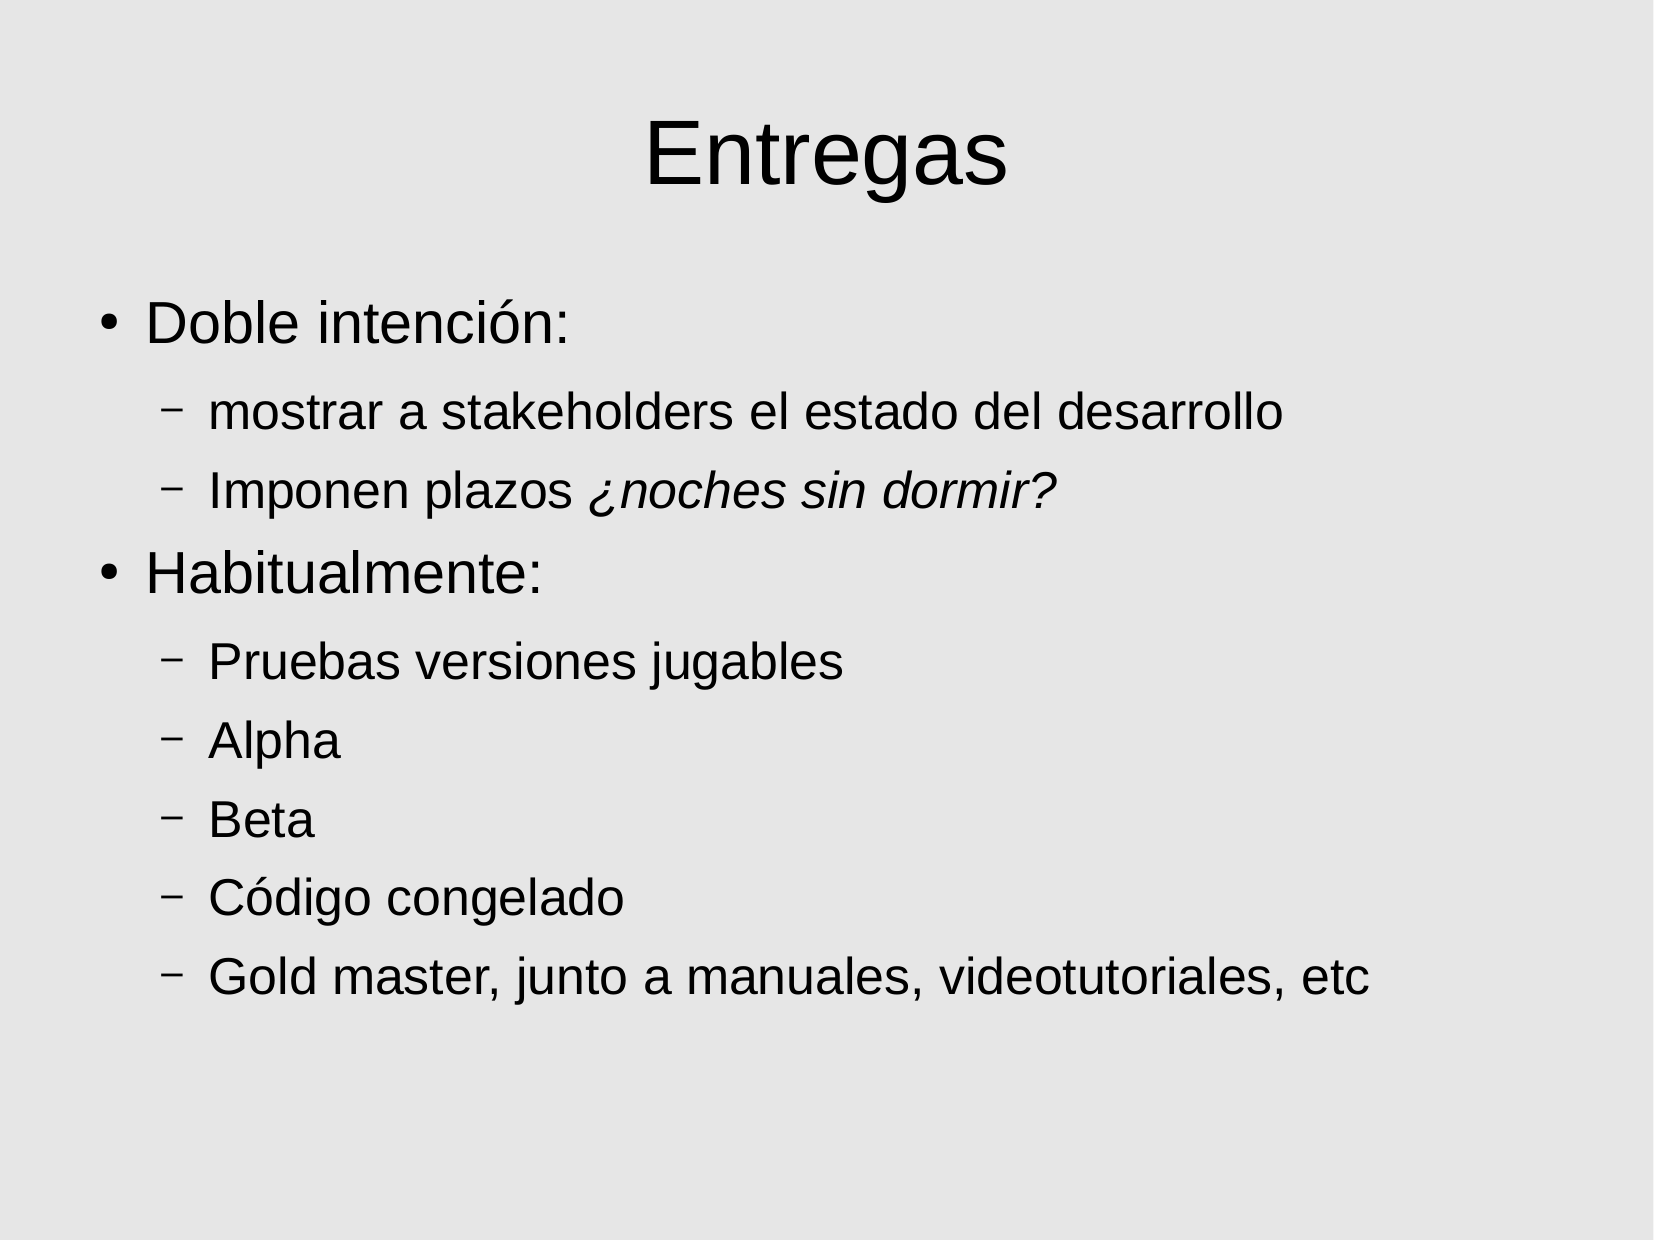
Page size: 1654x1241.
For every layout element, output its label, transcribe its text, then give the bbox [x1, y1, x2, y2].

list Doble intención: mostrar a stakeholders el estado del desarrollo Imponen plazos ¿noches sin dormir? Habitualmente: Pruebas versiones jugables Alpha Beta Código congelado Gold master, junto a manuales, videotutoriales, etc [82, 290, 1571, 1010]
title Entregas [82, 49, 1571, 257]
